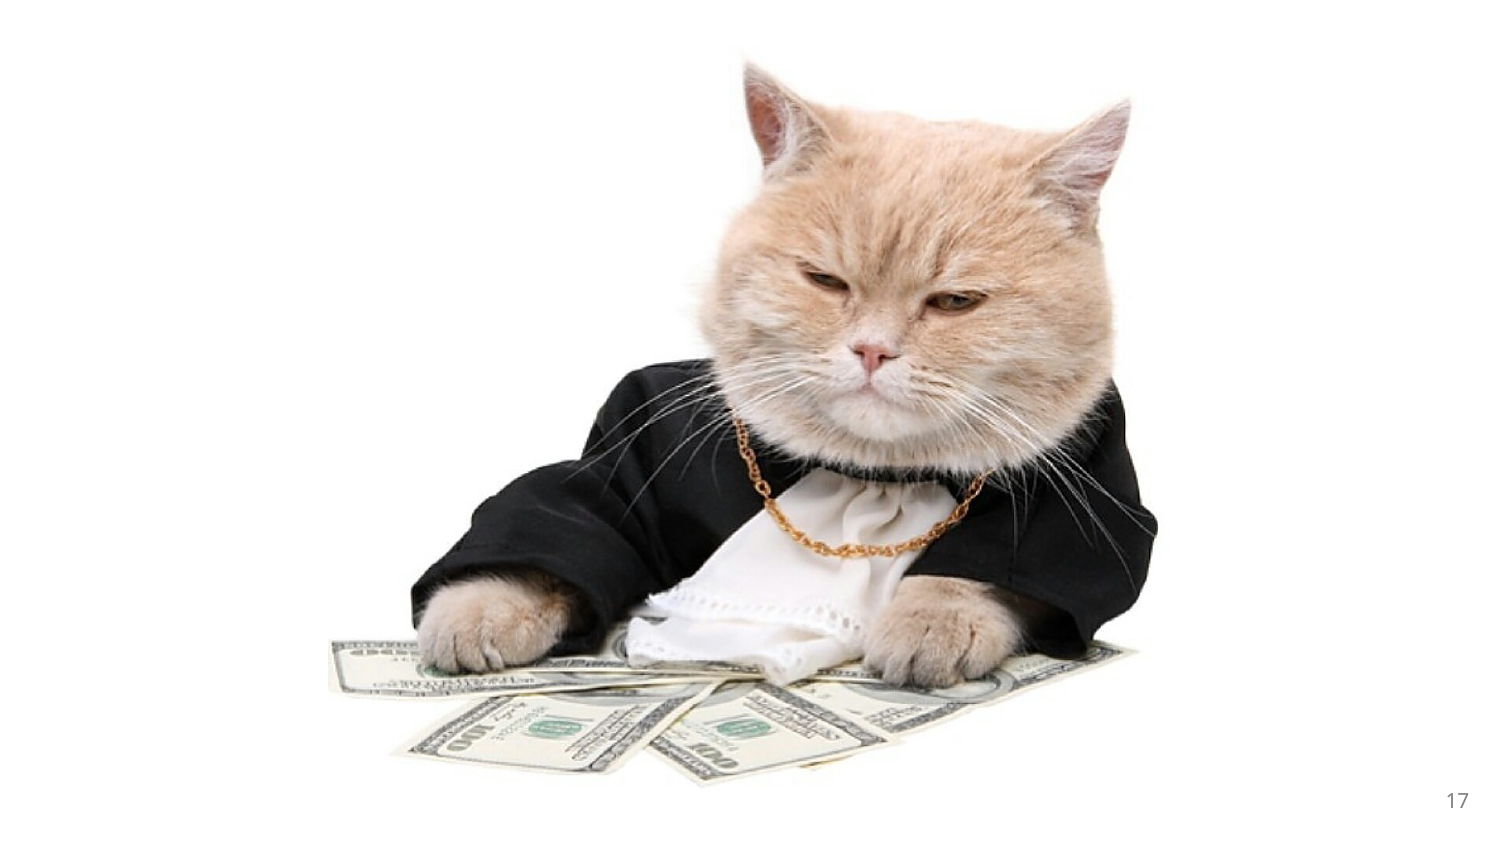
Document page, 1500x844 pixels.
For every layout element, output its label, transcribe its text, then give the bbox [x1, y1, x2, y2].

slide_number <number> [1394, 769, 1484, 834]
picture [328, 0, 1172, 844]
